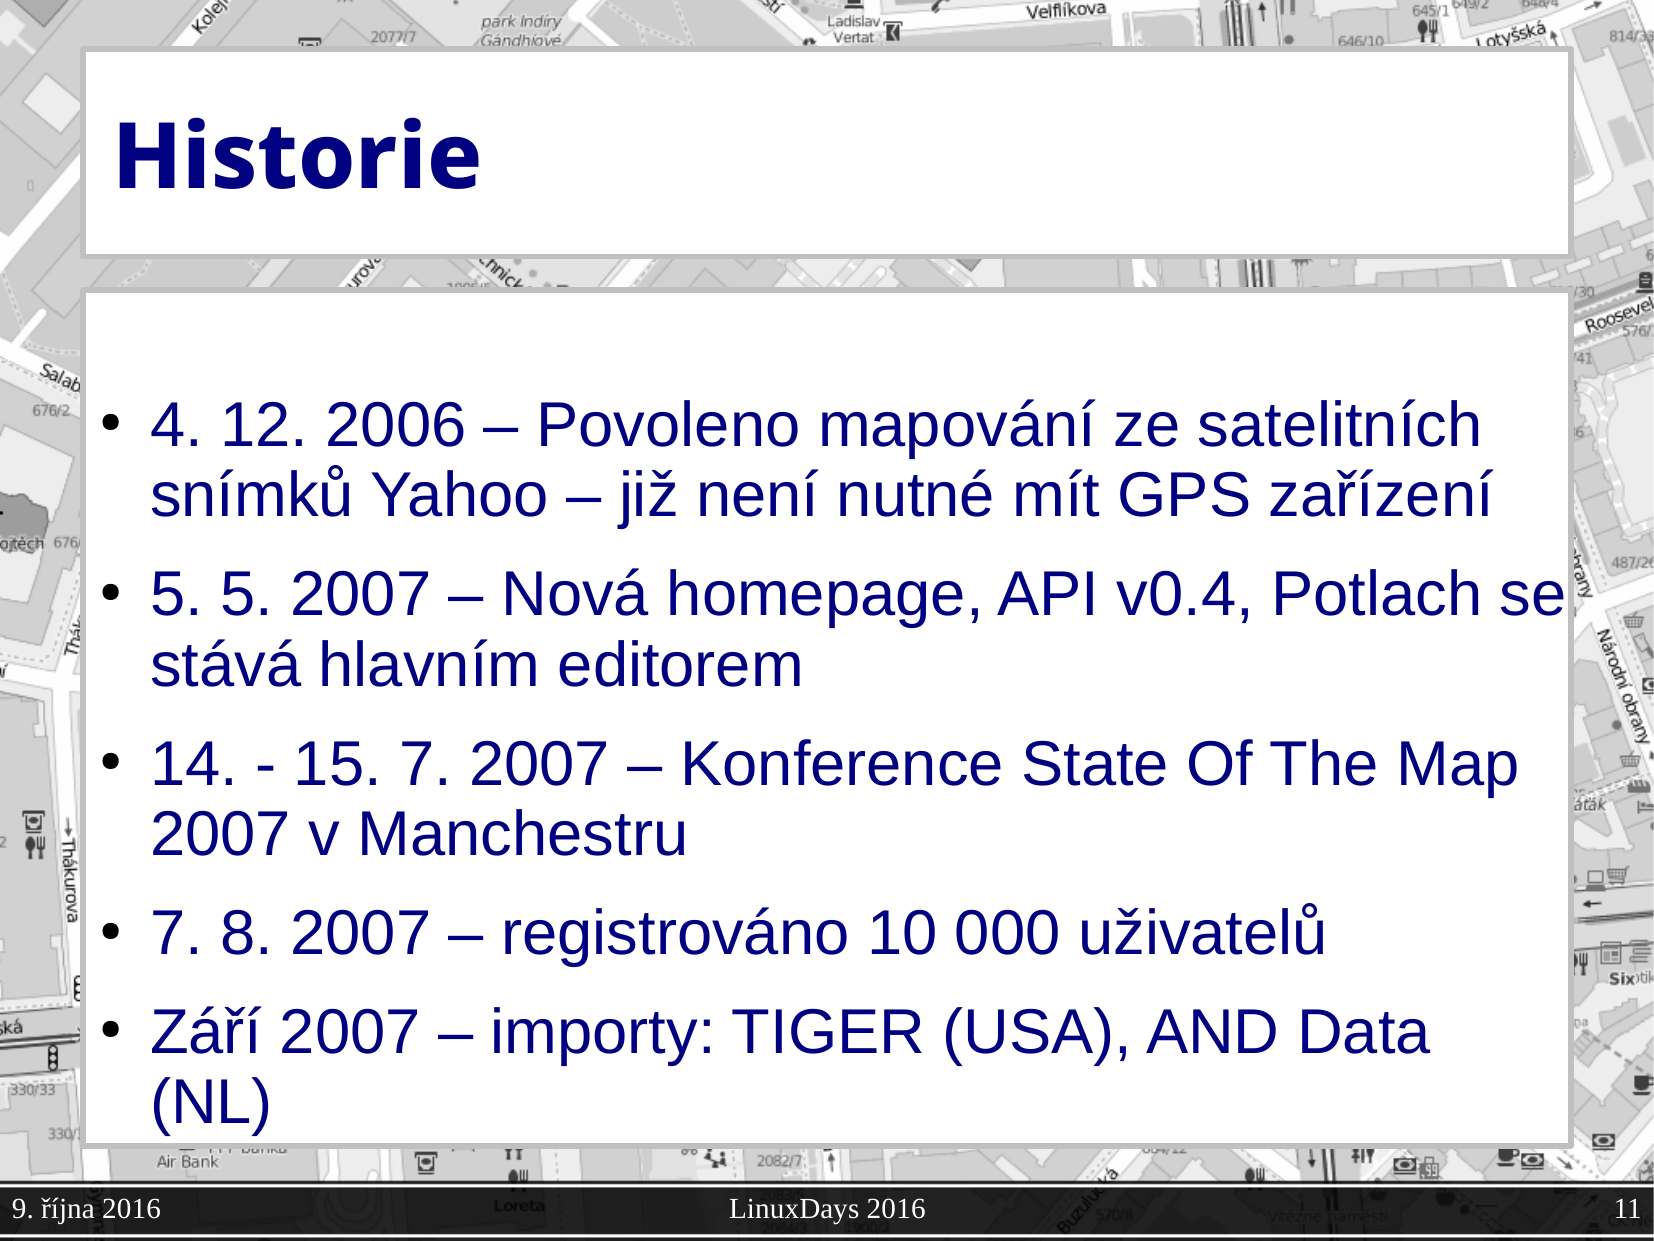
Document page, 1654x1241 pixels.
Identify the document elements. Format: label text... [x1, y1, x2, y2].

title Historie [82, 49, 1571, 257]
picture [0, 0, 1654, 1241]
list 4. 12. 2006 – Povoleno mapování ze satelitních snímků Yahoo – již není nutné mít GPS zařízení 5. 5. 2007 – Nová homepage, API v0.4, Potlach se stává hlavním editorem 14. - 15. 7. 2007 – Konference State Of The Map 2007 v Manchestru 7. 8. 2007 – registrováno 10 000 uživatelů Září 2007 – importy: TIGER (USA), AND Data (NL) [82, 290, 1571, 1146]
